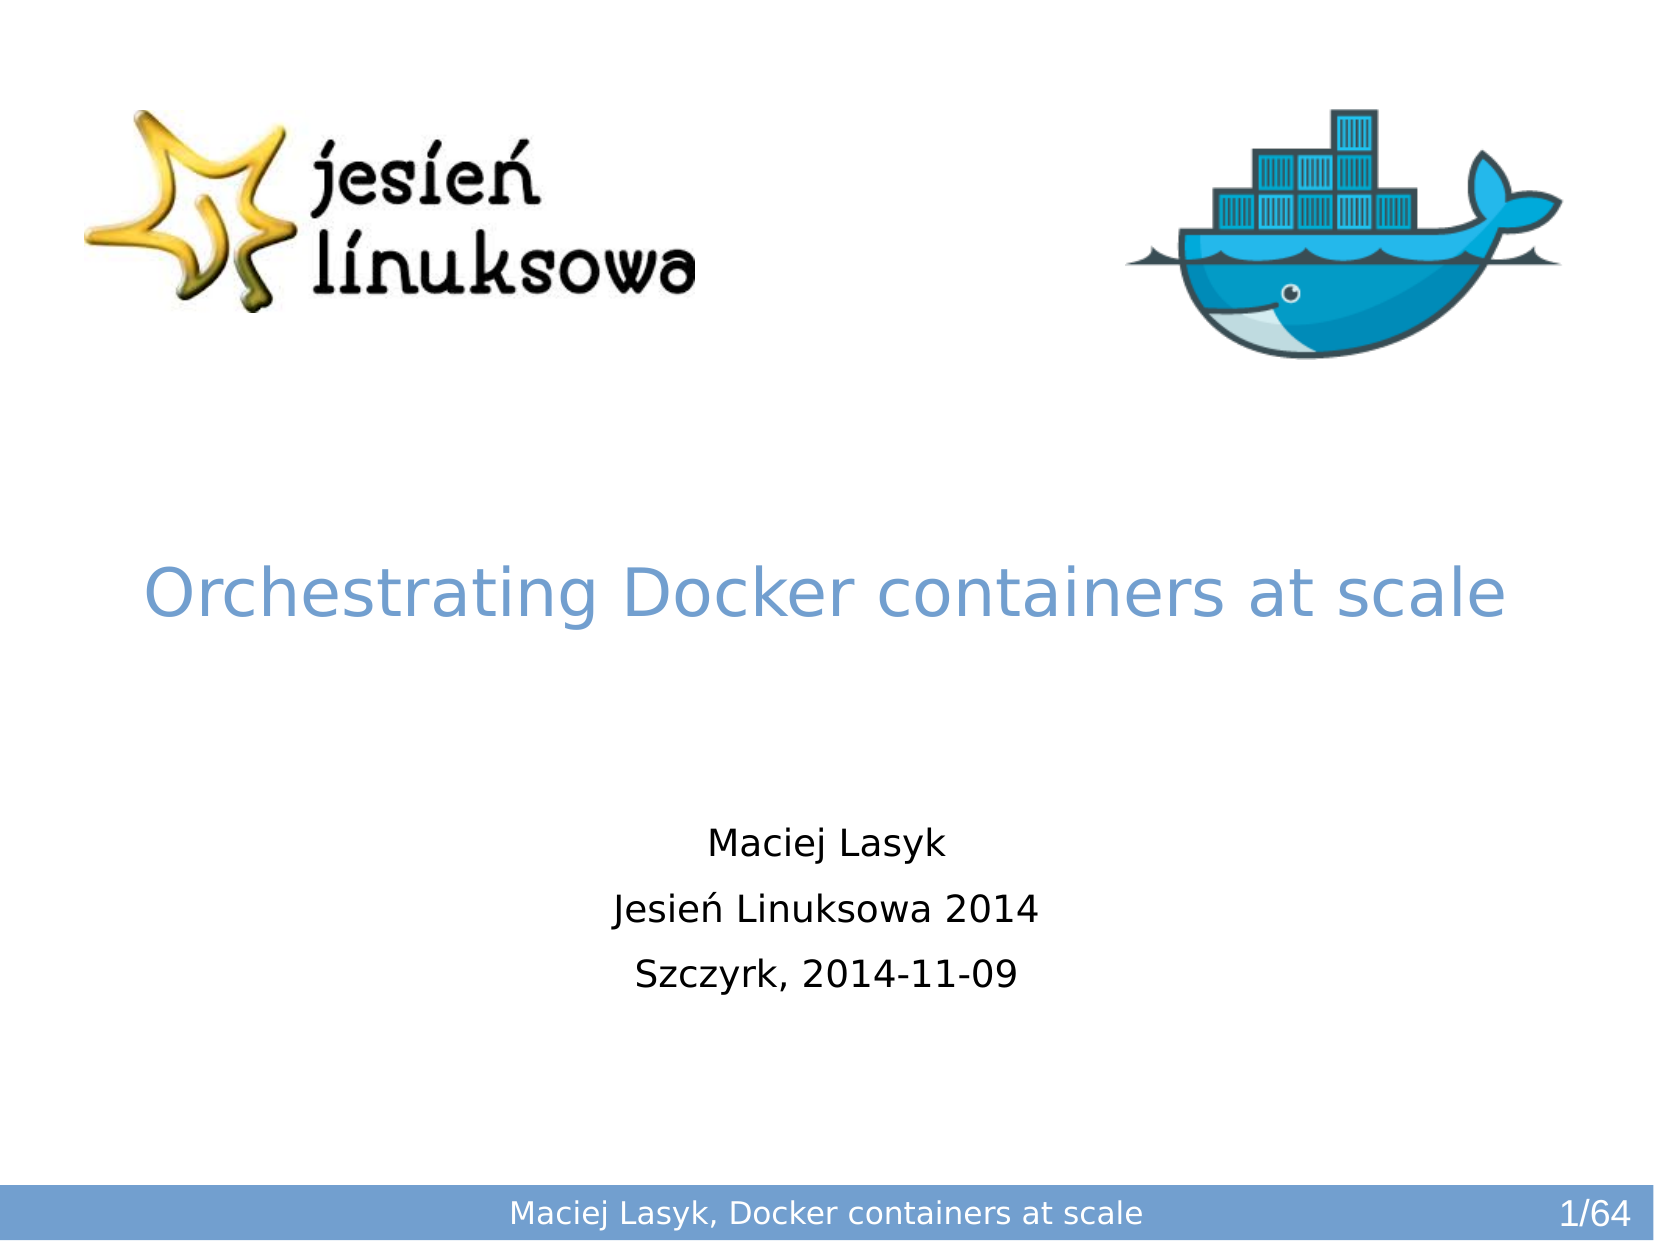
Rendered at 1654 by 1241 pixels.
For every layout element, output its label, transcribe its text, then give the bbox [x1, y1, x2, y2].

text_box 1/64 [1533, 1185, 1647, 1241]
text_box [0, 1185, 1533, 1241]
picture [84, 110, 695, 313]
text_box Maciej Lasyk Jesień Linuksowa 2014 Szczyrk, 2014-11-09 [598, 793, 1055, 982]
text_box Orchestrating Docker containers at scale [128, 547, 1525, 641]
text_box [1647, 1185, 1654, 1241]
text_box Maciej Lasyk, Docker containers at scale [494, 1188, 1160, 1240]
picture [1125, 109, 1573, 361]
